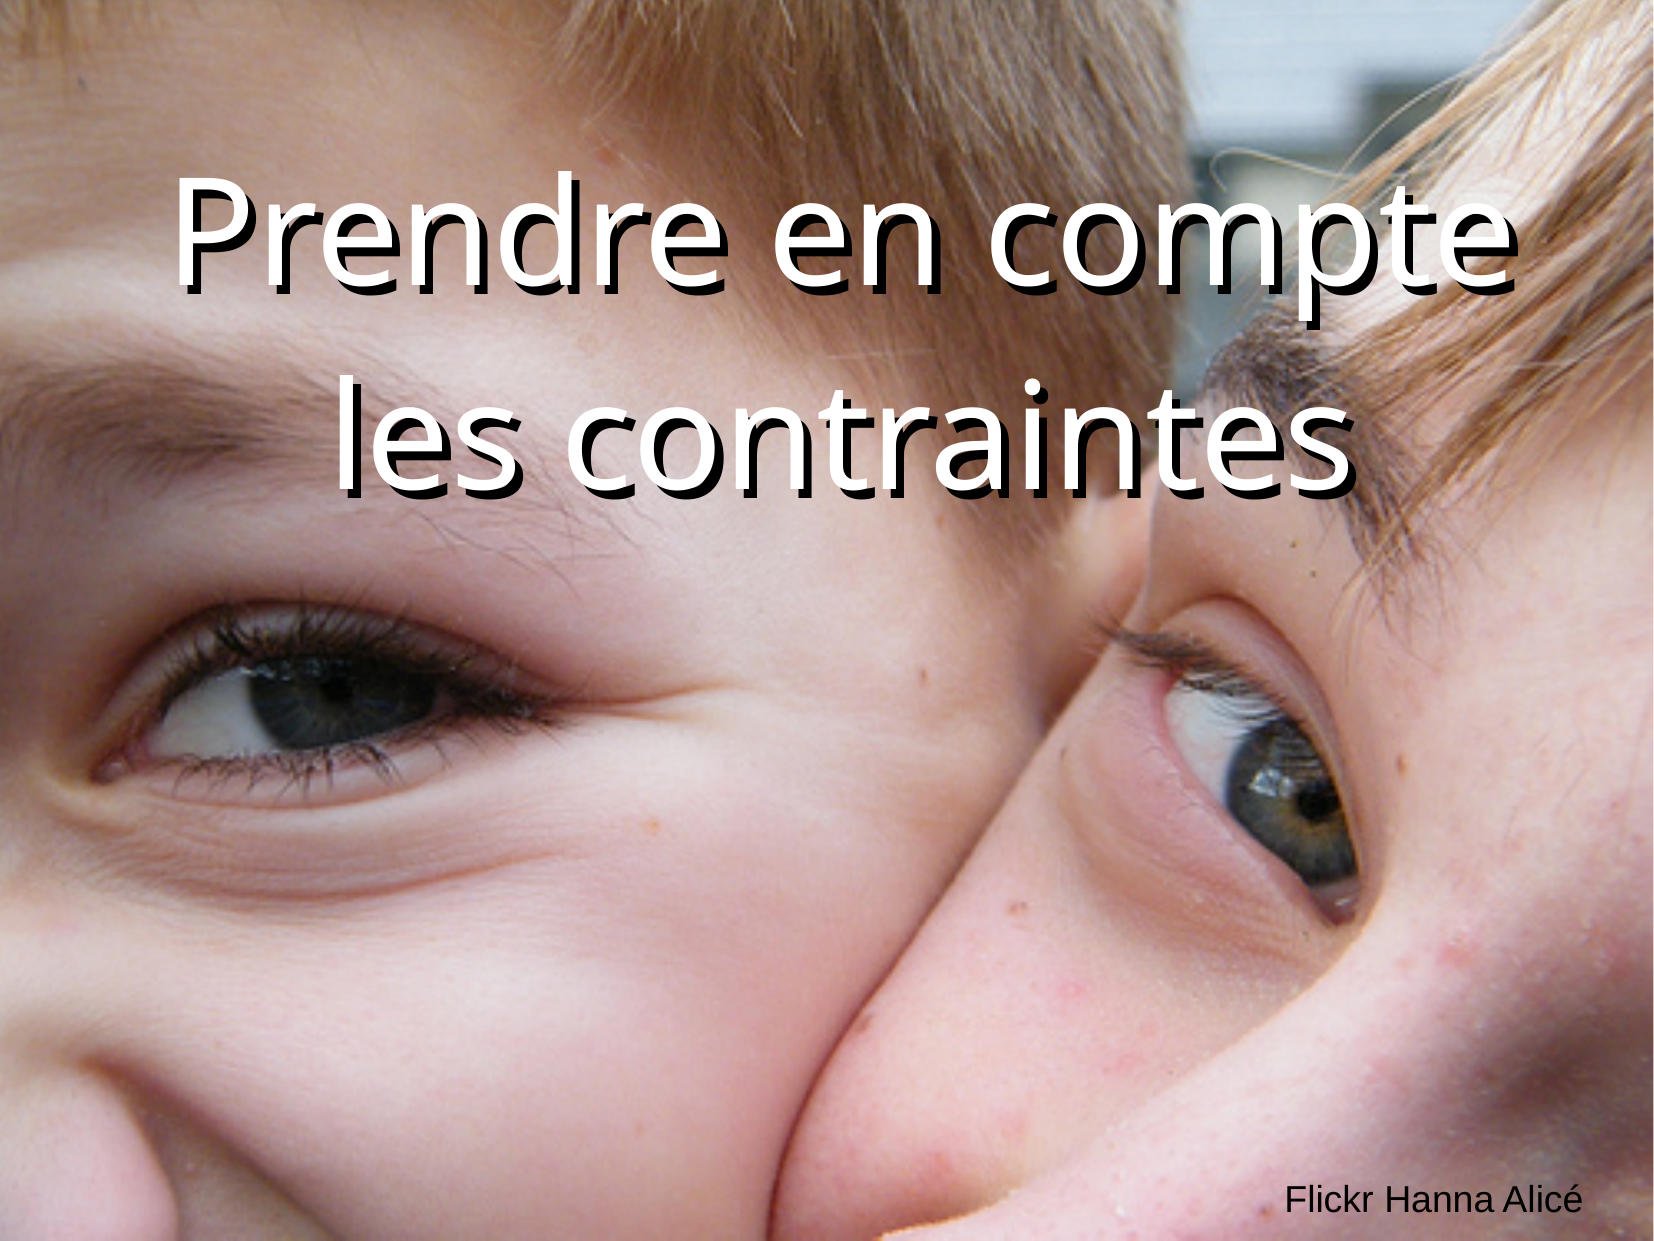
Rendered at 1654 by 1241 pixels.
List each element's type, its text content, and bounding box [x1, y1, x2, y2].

text_box Prendre en compte les contraintes [88, 118, 1595, 478]
text_box Flickr Hanna Alicé [1269, 1171, 1625, 1229]
picture [0, 0, 1654, 1241]
